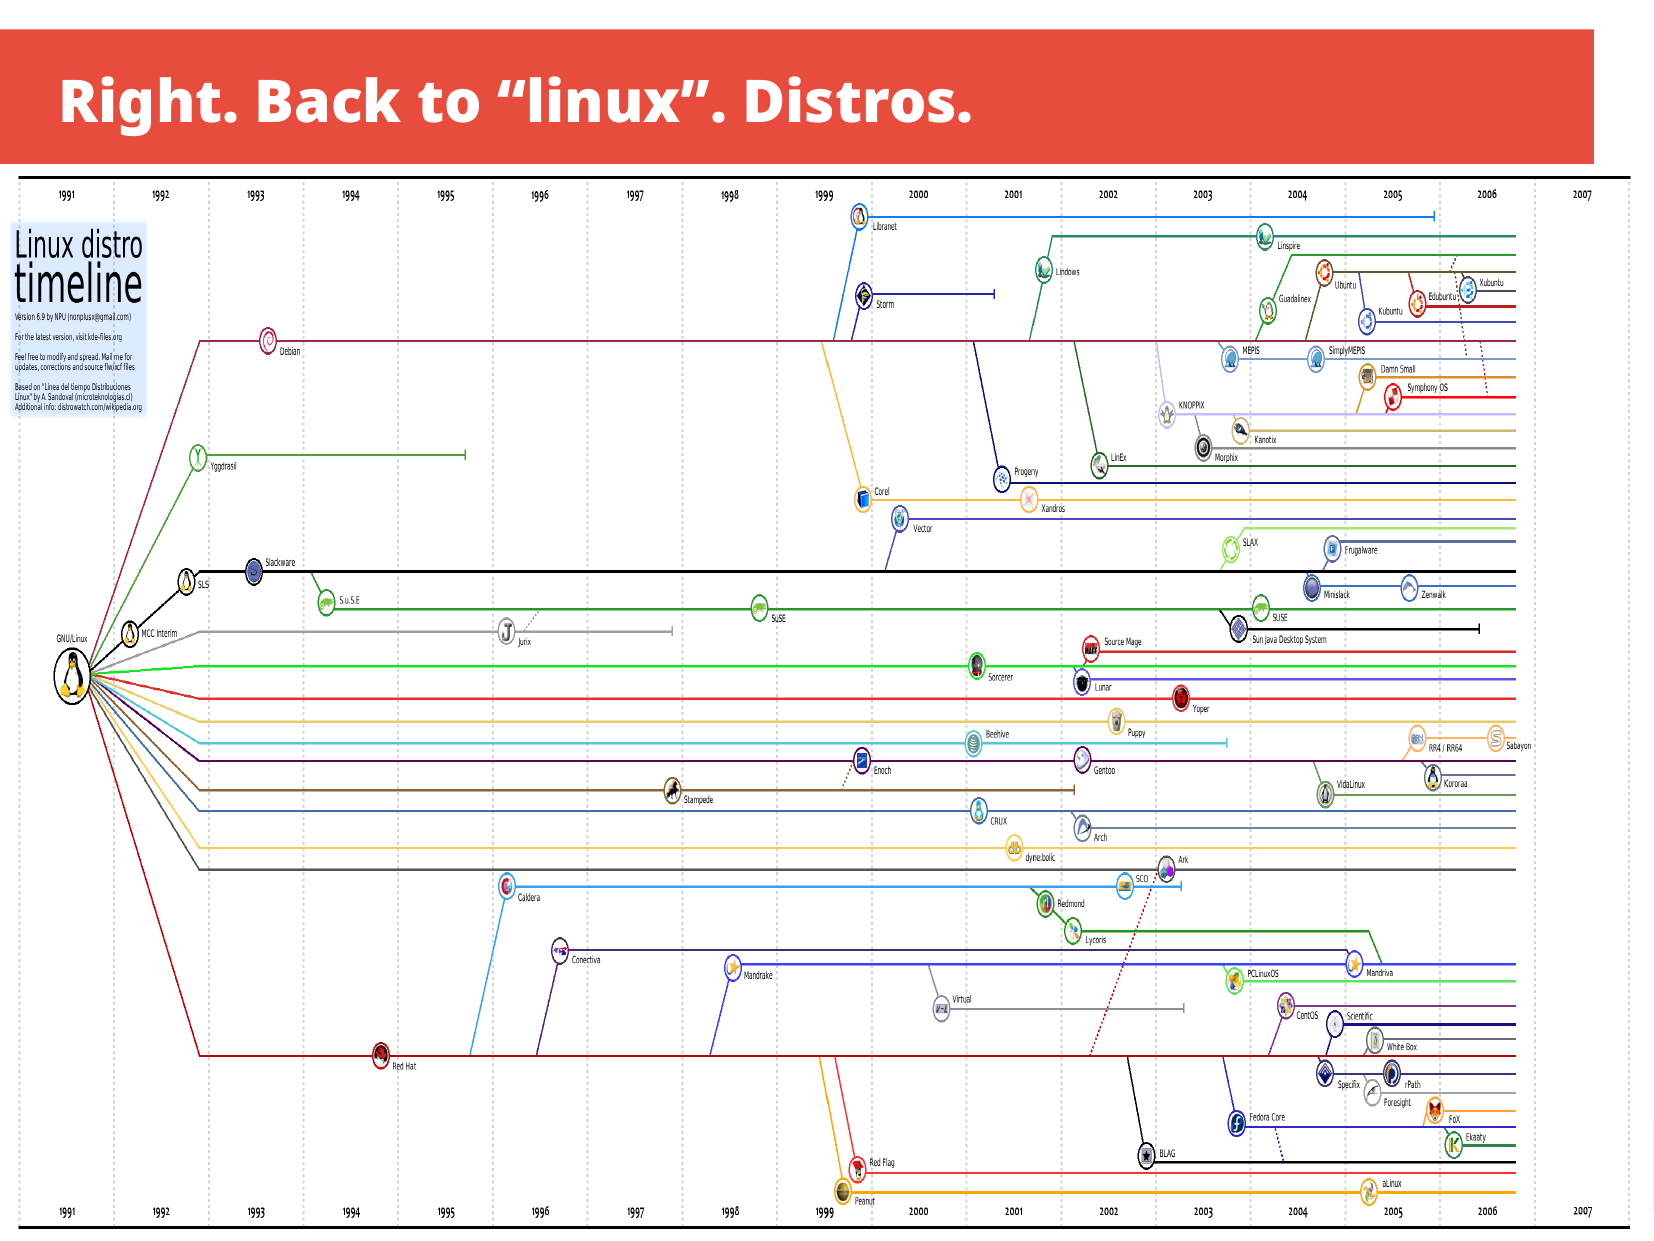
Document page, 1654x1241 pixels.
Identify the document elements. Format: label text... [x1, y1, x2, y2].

title Right. Back to “linux”. Distros. [58, 59, 1594, 136]
picture [0, 164, 1653, 1241]
